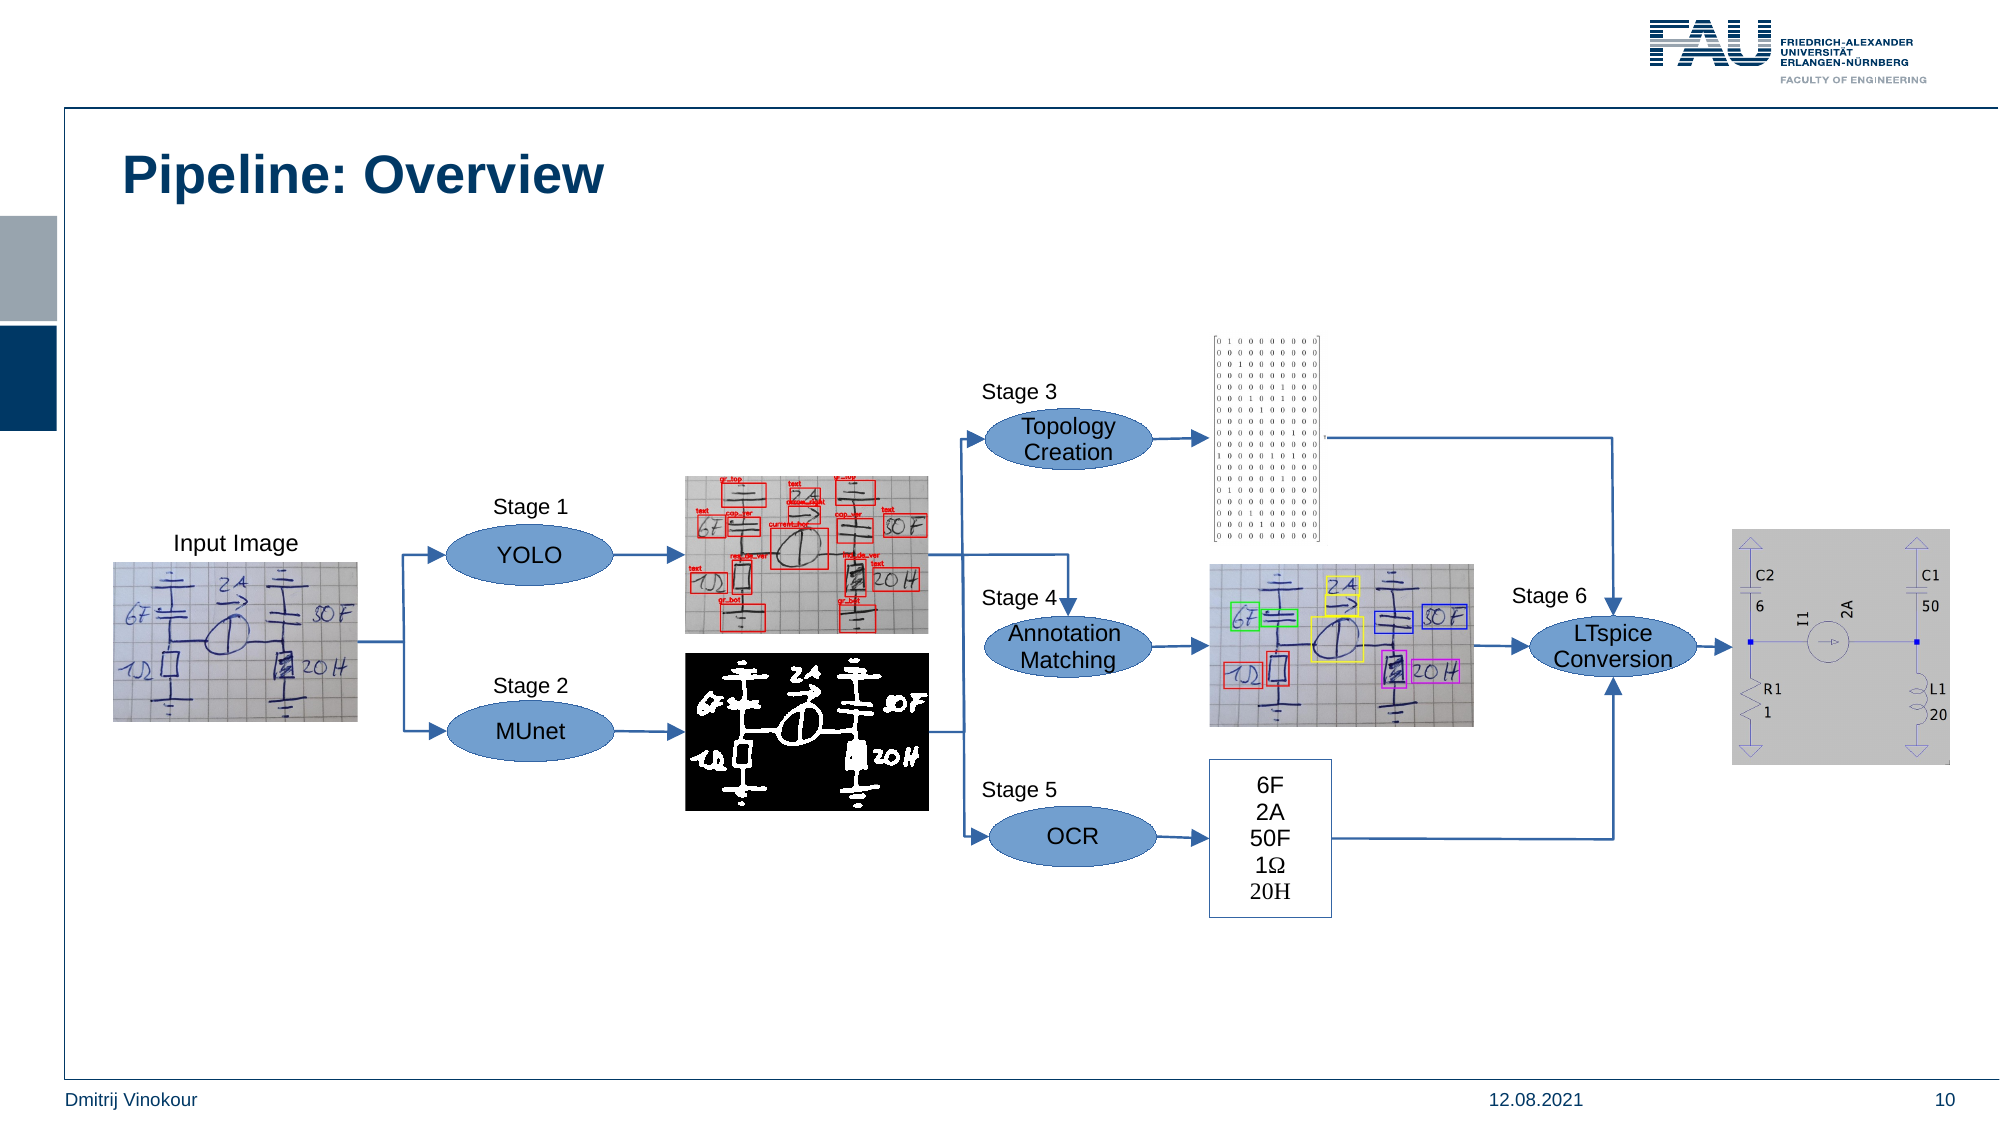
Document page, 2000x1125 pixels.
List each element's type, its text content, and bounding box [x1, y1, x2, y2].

picture [111, 328, 1951, 919]
text_box <number> [1798, 1087, 1956, 1119]
text_box 12.08.2021 [1489, 1087, 1725, 1119]
text_box Pipeline: Overview [122, 139, 1946, 328]
text_box Dmitrij Vinokour [64, 1087, 1403, 1119]
